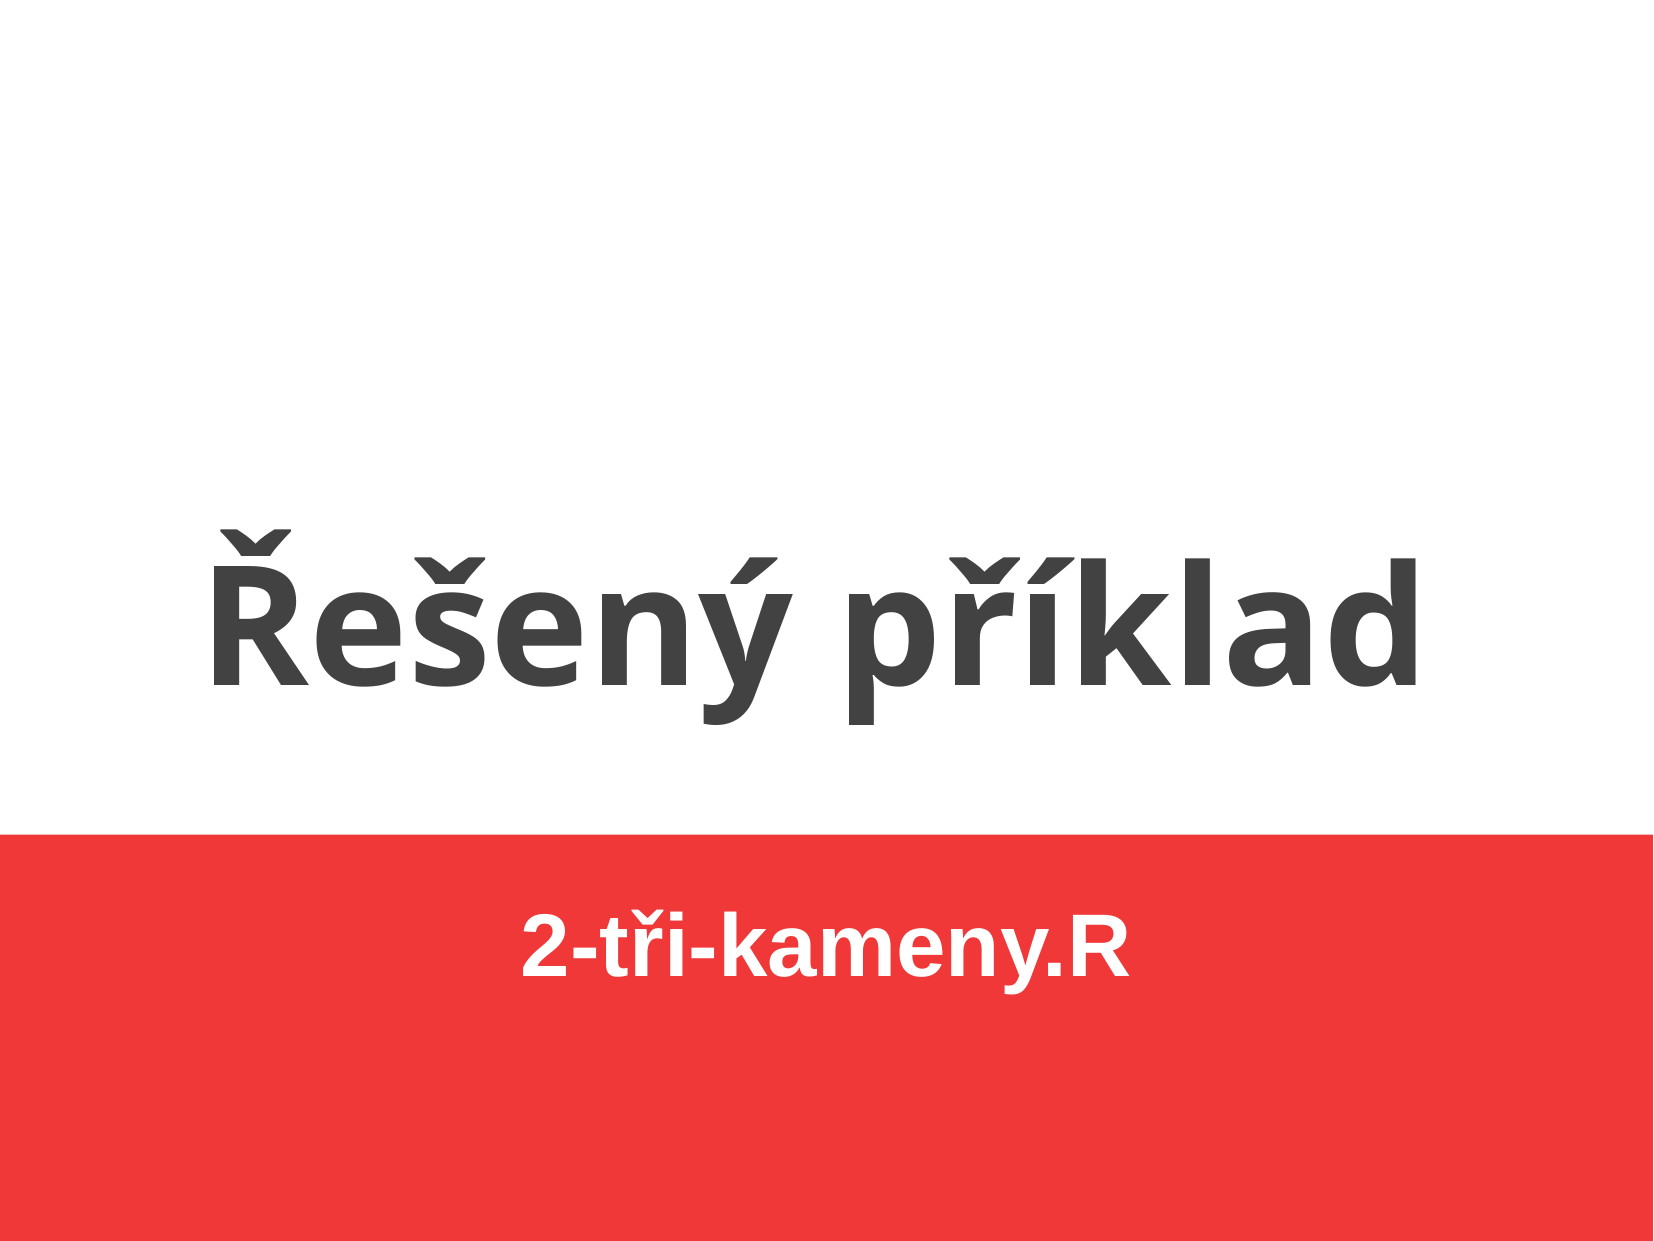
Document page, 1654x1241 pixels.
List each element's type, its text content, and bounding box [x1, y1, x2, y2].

title Řešený příklad [70, 430, 1559, 812]
subtitle 2-tři-kameny.R [82, 881, 1571, 1010]
